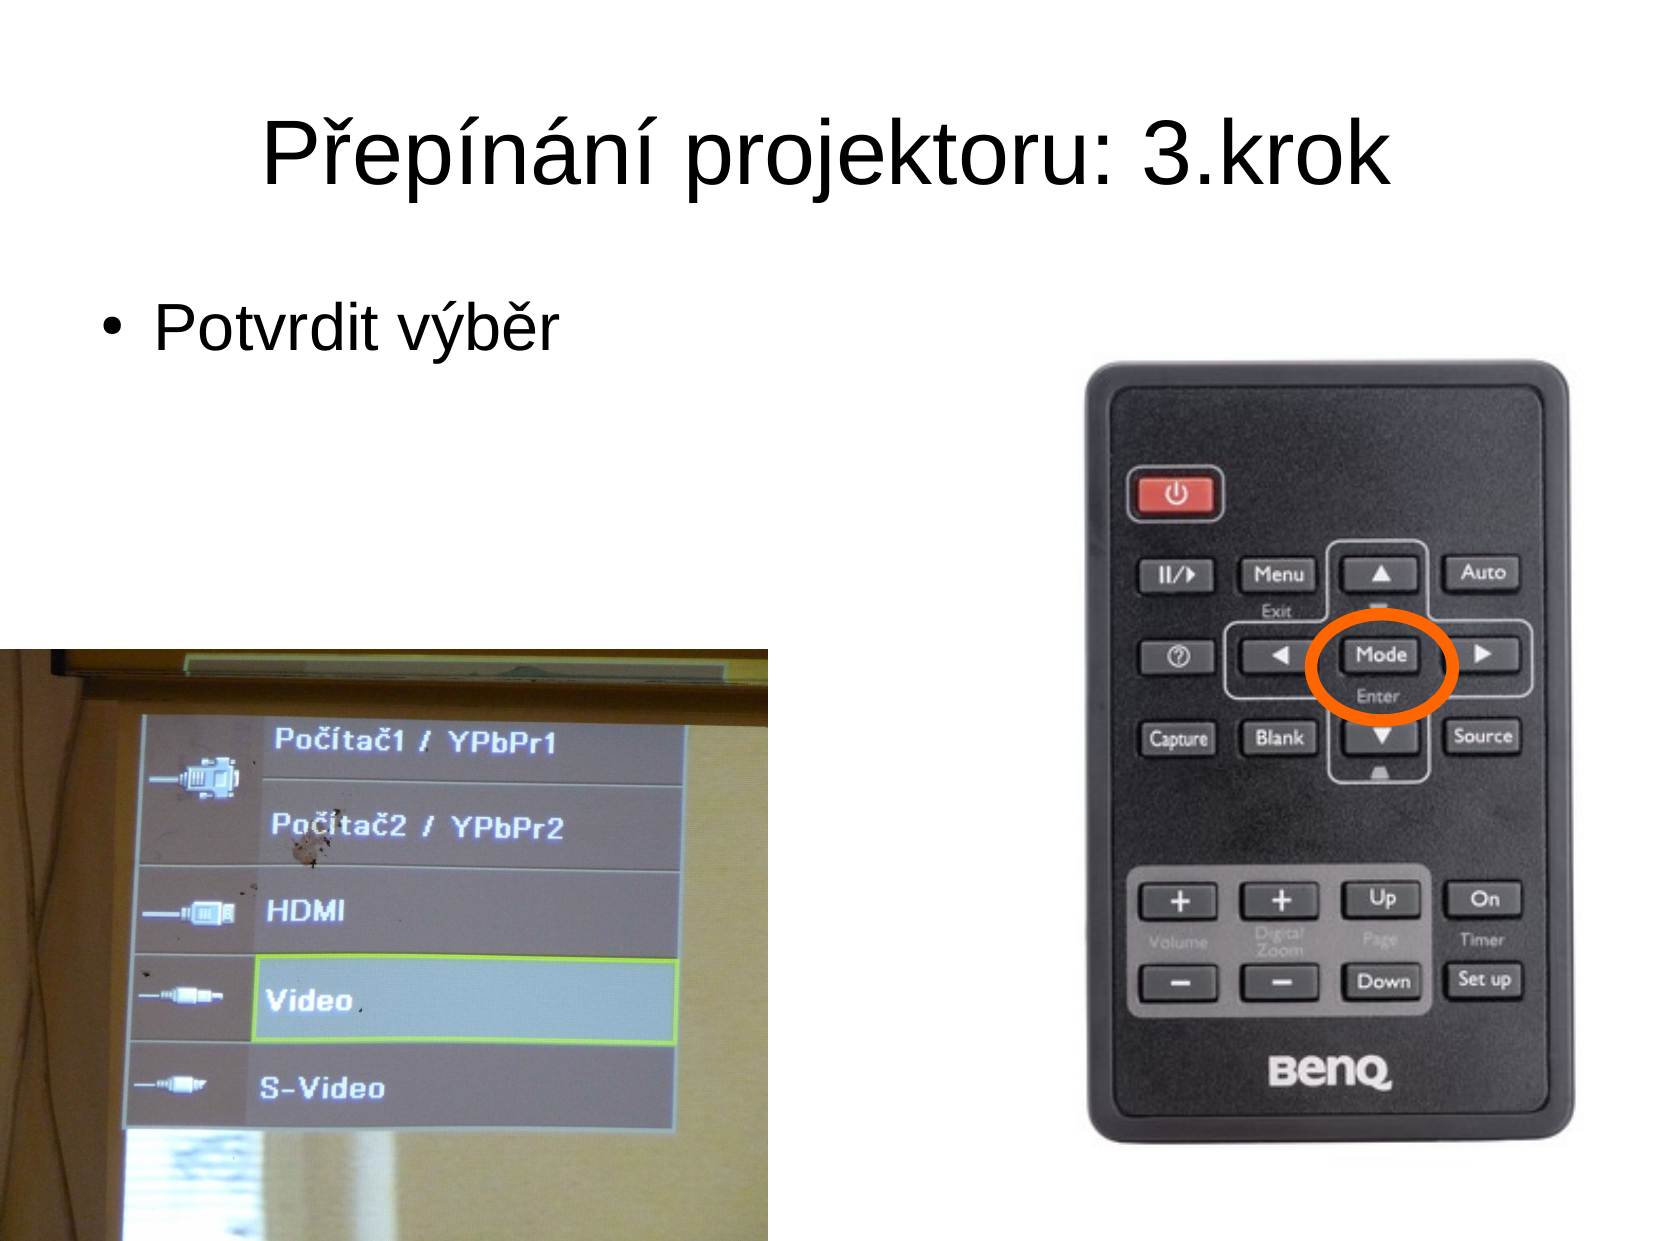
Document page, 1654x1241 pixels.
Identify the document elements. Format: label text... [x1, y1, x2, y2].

picture [0, 649, 768, 1241]
title Přepínání projektoru: 3.krok [82, 49, 1571, 257]
picture [992, 217, 1648, 1234]
list Potvrdit výběr [82, 290, 1063, 637]
